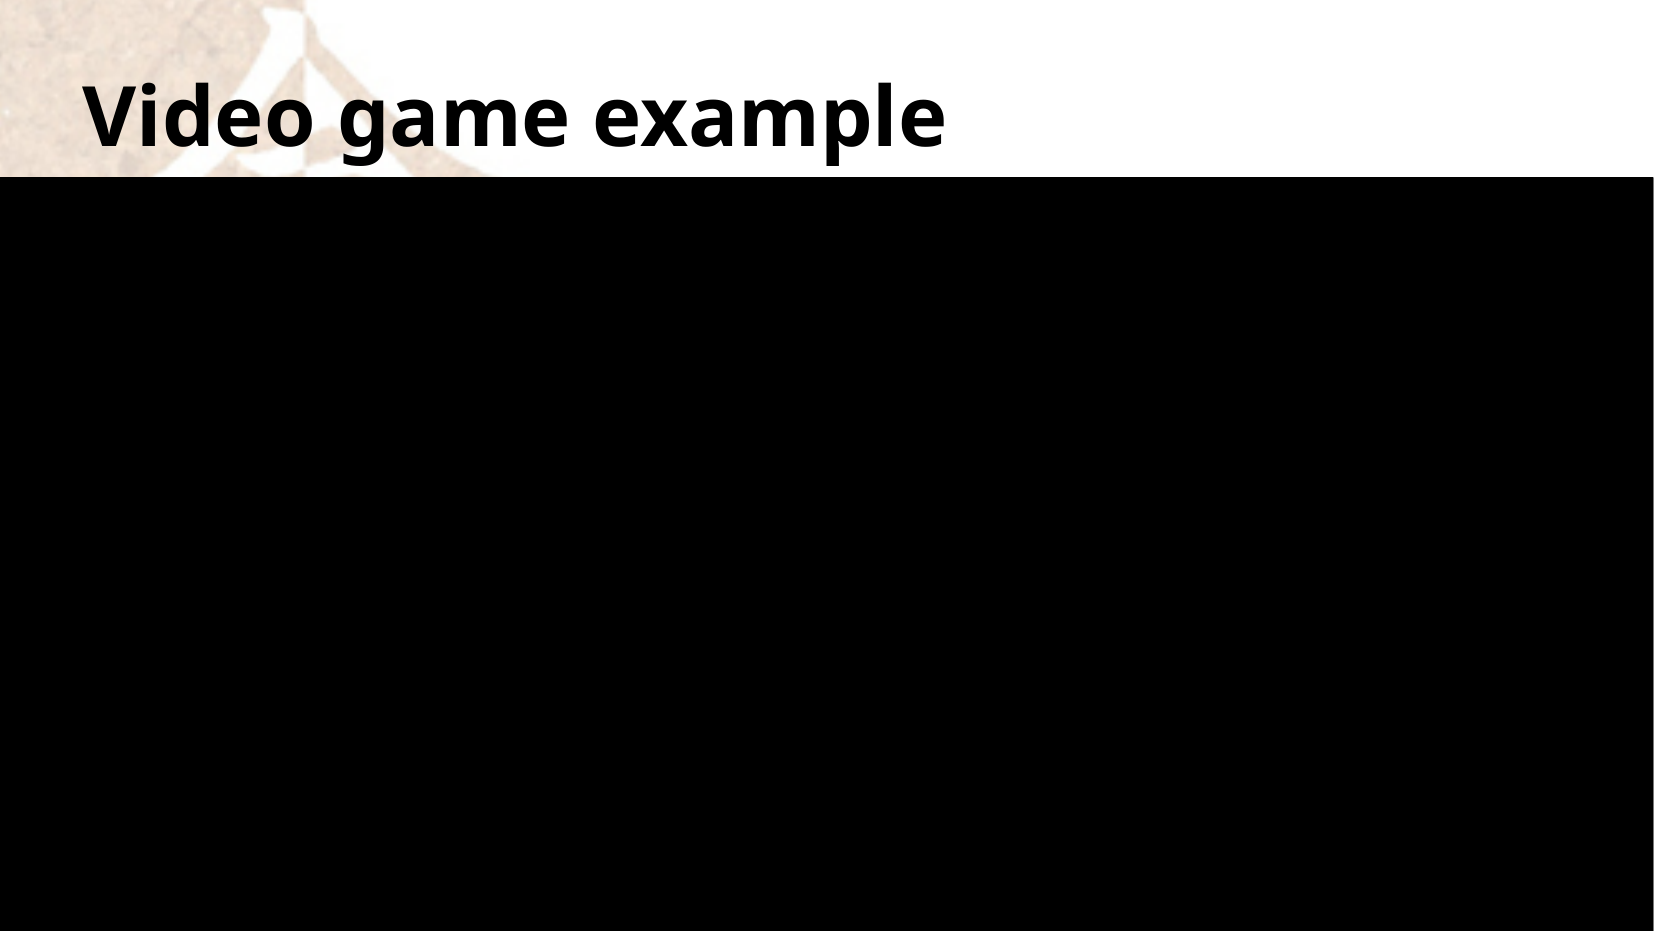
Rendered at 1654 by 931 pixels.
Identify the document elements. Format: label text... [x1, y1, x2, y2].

picture [0, 0, 1654, 177]
title Video game example [82, 37, 1571, 177]
text_box [0, 177, 1654, 931]
